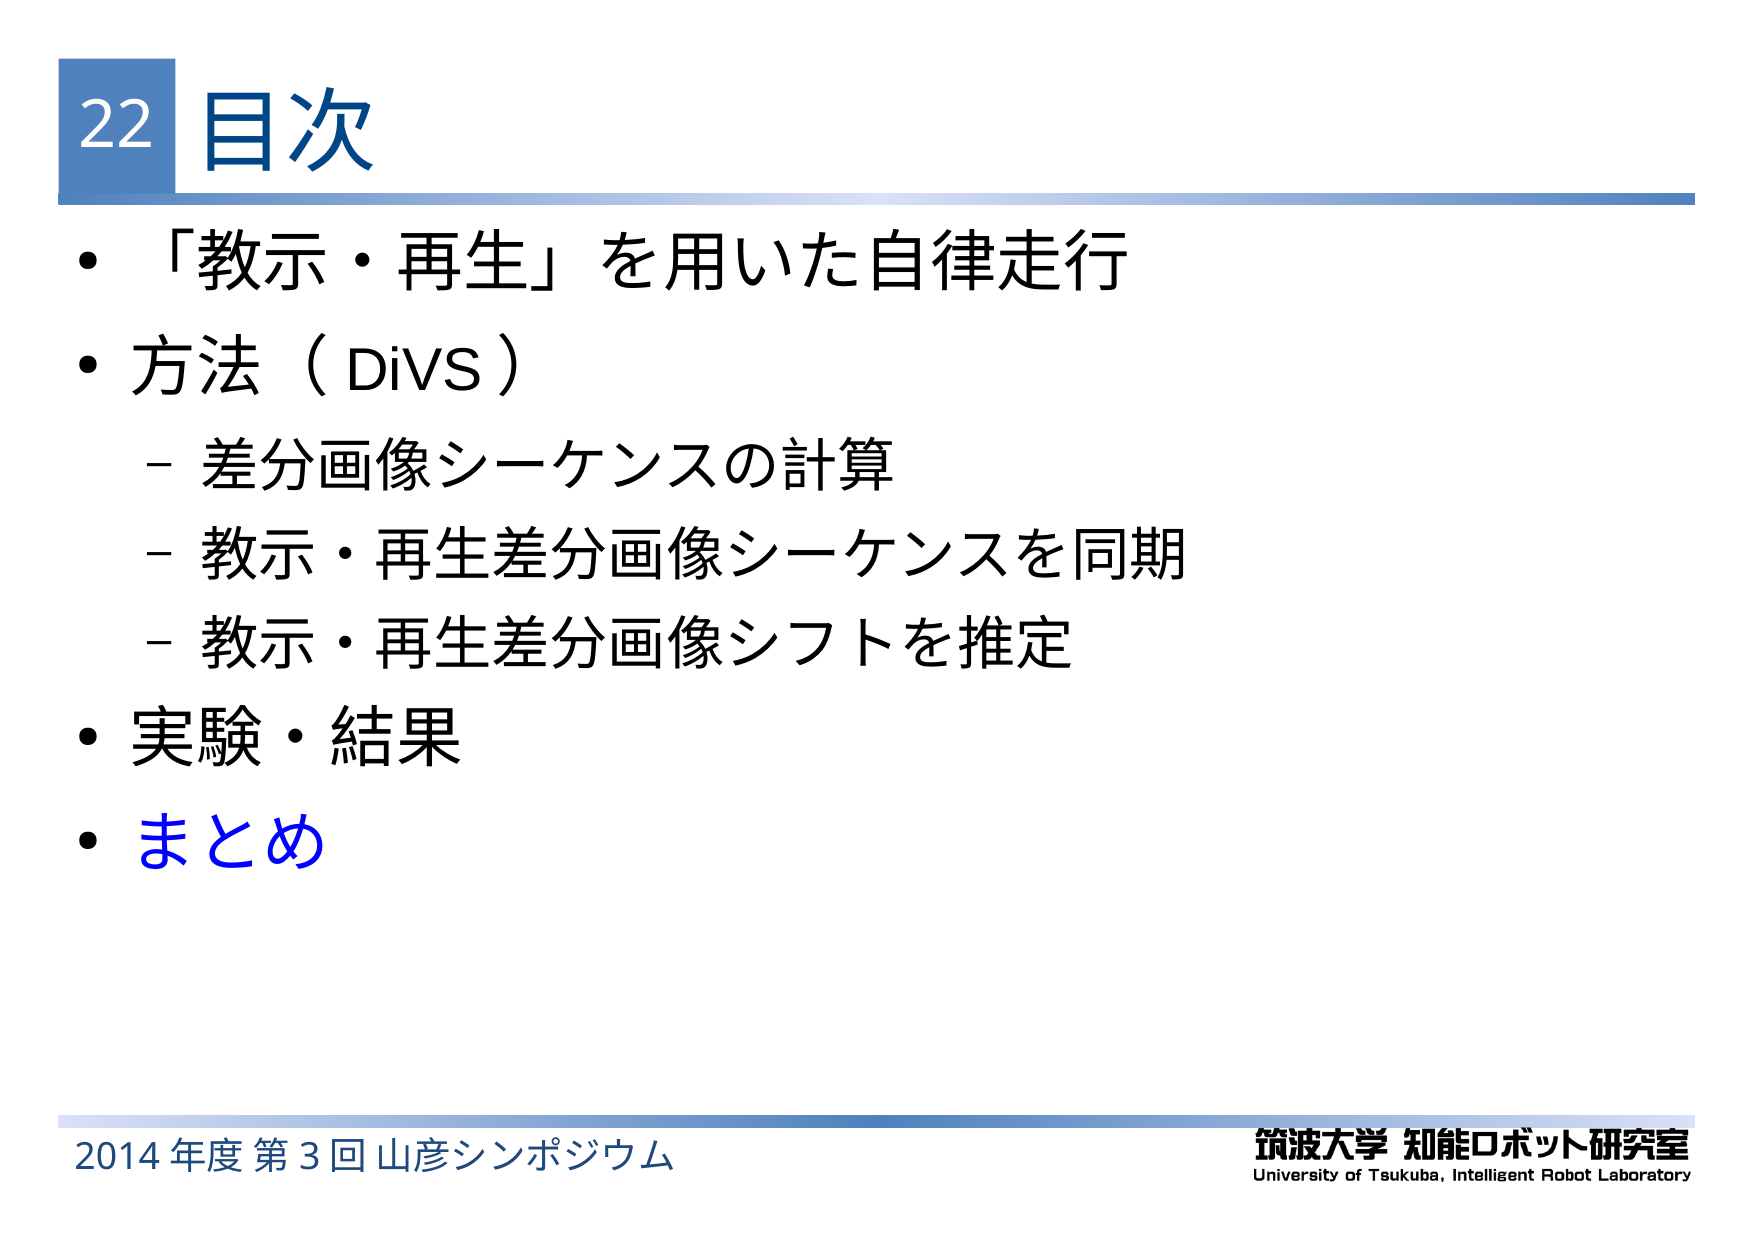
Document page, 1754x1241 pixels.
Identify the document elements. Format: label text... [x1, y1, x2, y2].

list 「教示・再生」を用いた自律走行 方法（DiVS） 差分画像シーケンスの計算 教示・再生差分画像シーケンスを同期 教示・再生差分画像シフトを推定 実験・結果 まとめ [58, 223, 1696, 1116]
picture [1252, 1127, 1691, 1182]
title 目次 [193, 61, 1651, 205]
